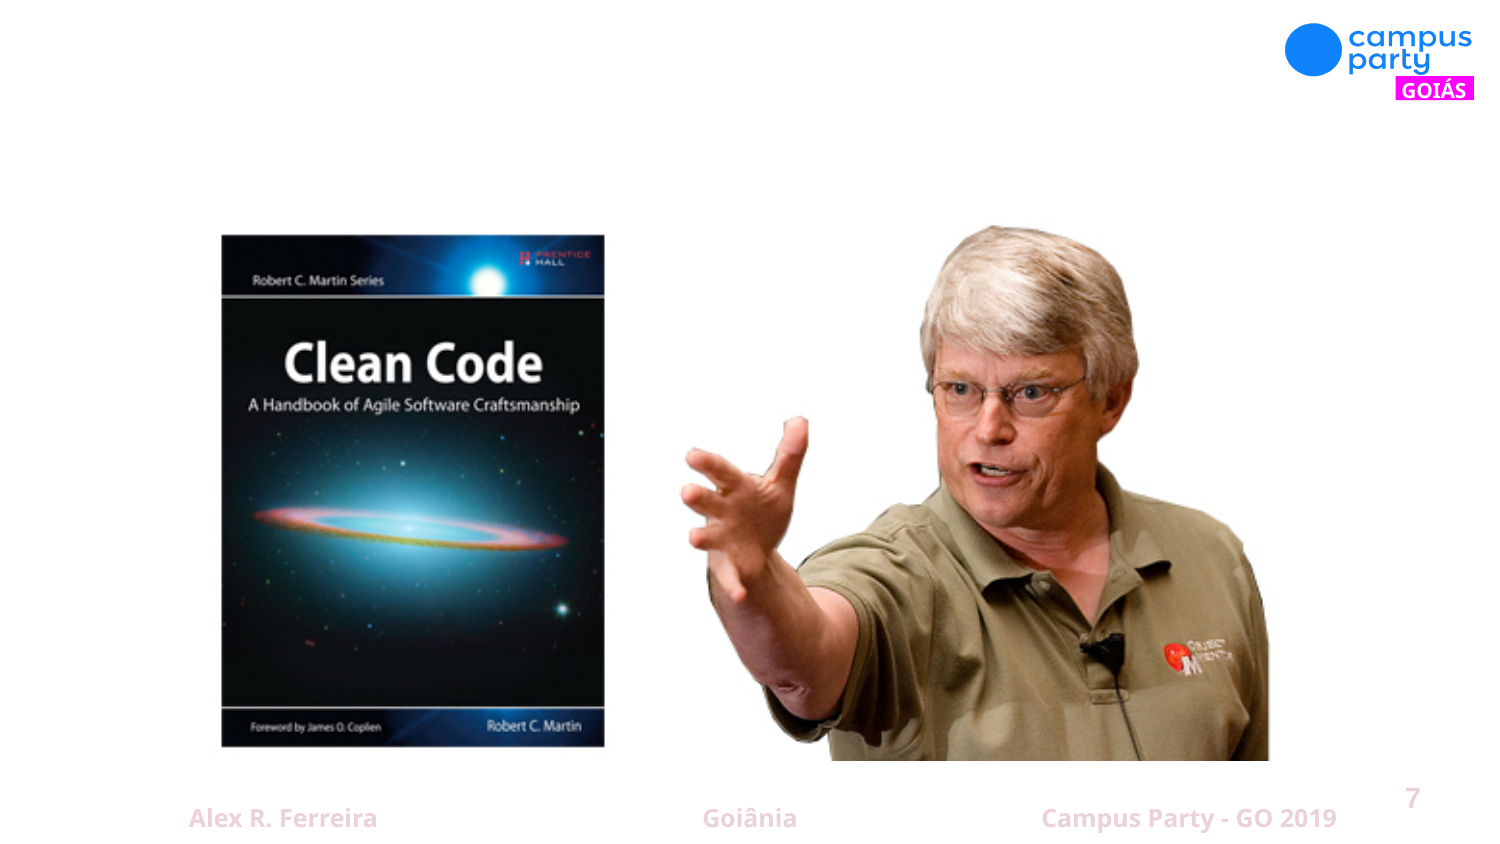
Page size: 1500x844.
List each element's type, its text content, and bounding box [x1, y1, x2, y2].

picture [1280, 18, 1477, 80]
picture [197, 220, 1288, 761]
slide_number <número> [1389, 764, 1480, 830]
